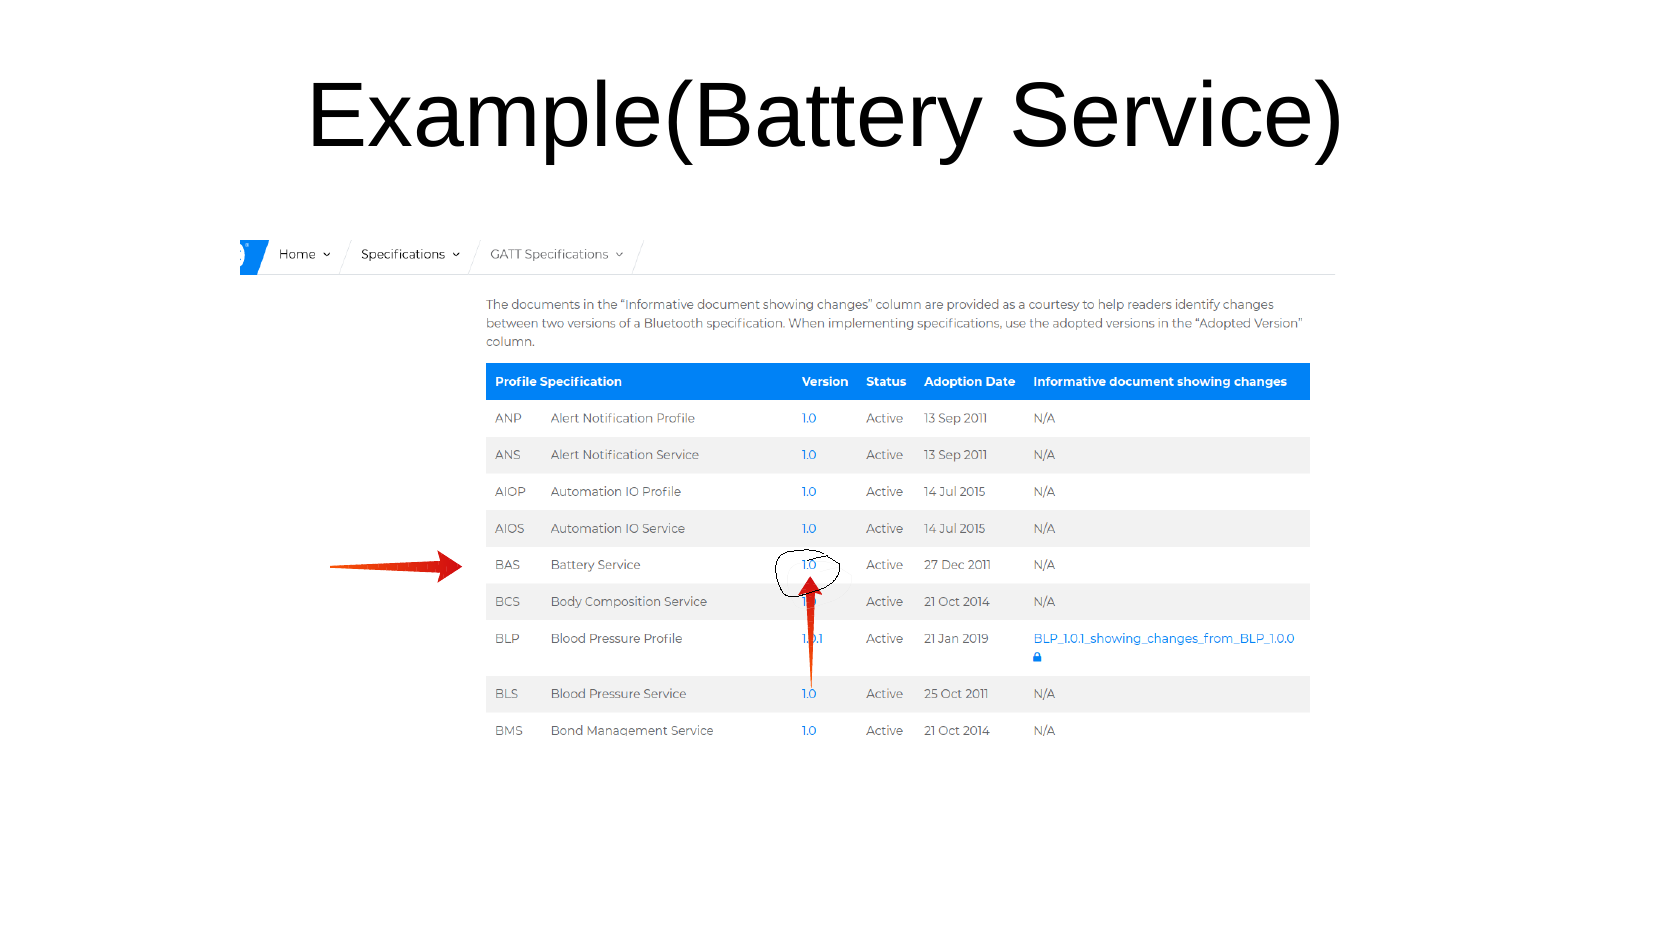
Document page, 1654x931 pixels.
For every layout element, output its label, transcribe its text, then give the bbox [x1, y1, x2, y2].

picture [240, 240, 1336, 736]
title Example(Battery Service) [82, 37, 1571, 193]
